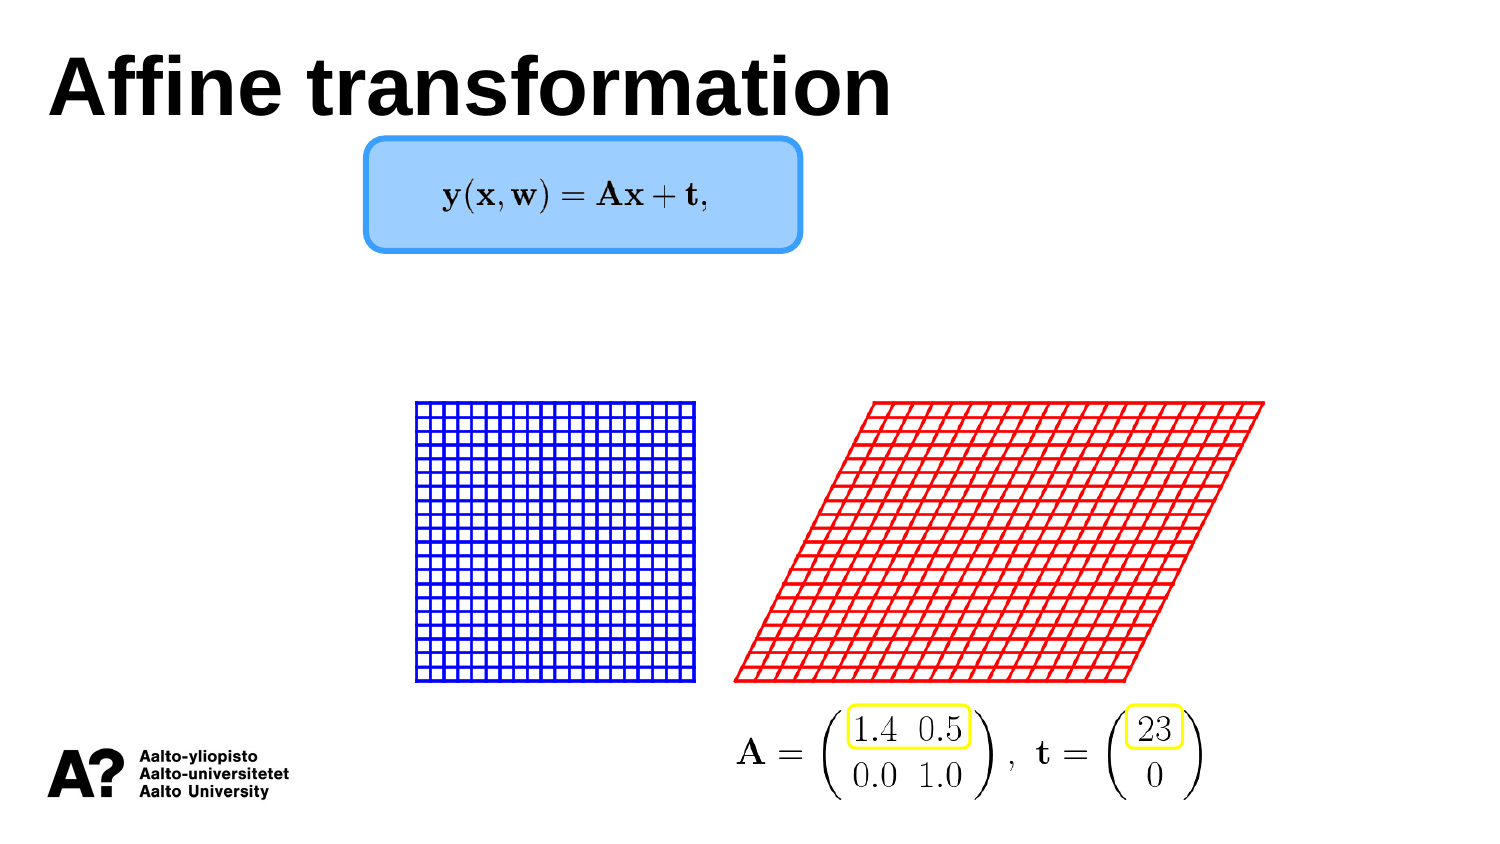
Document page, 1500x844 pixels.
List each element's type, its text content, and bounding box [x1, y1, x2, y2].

picture [436, 165, 706, 243]
list Affine transformation [47, 32, 1442, 197]
picture [387, 250, 1333, 834]
text_box [365, 138, 801, 251]
picture [0, 702, 337, 844]
